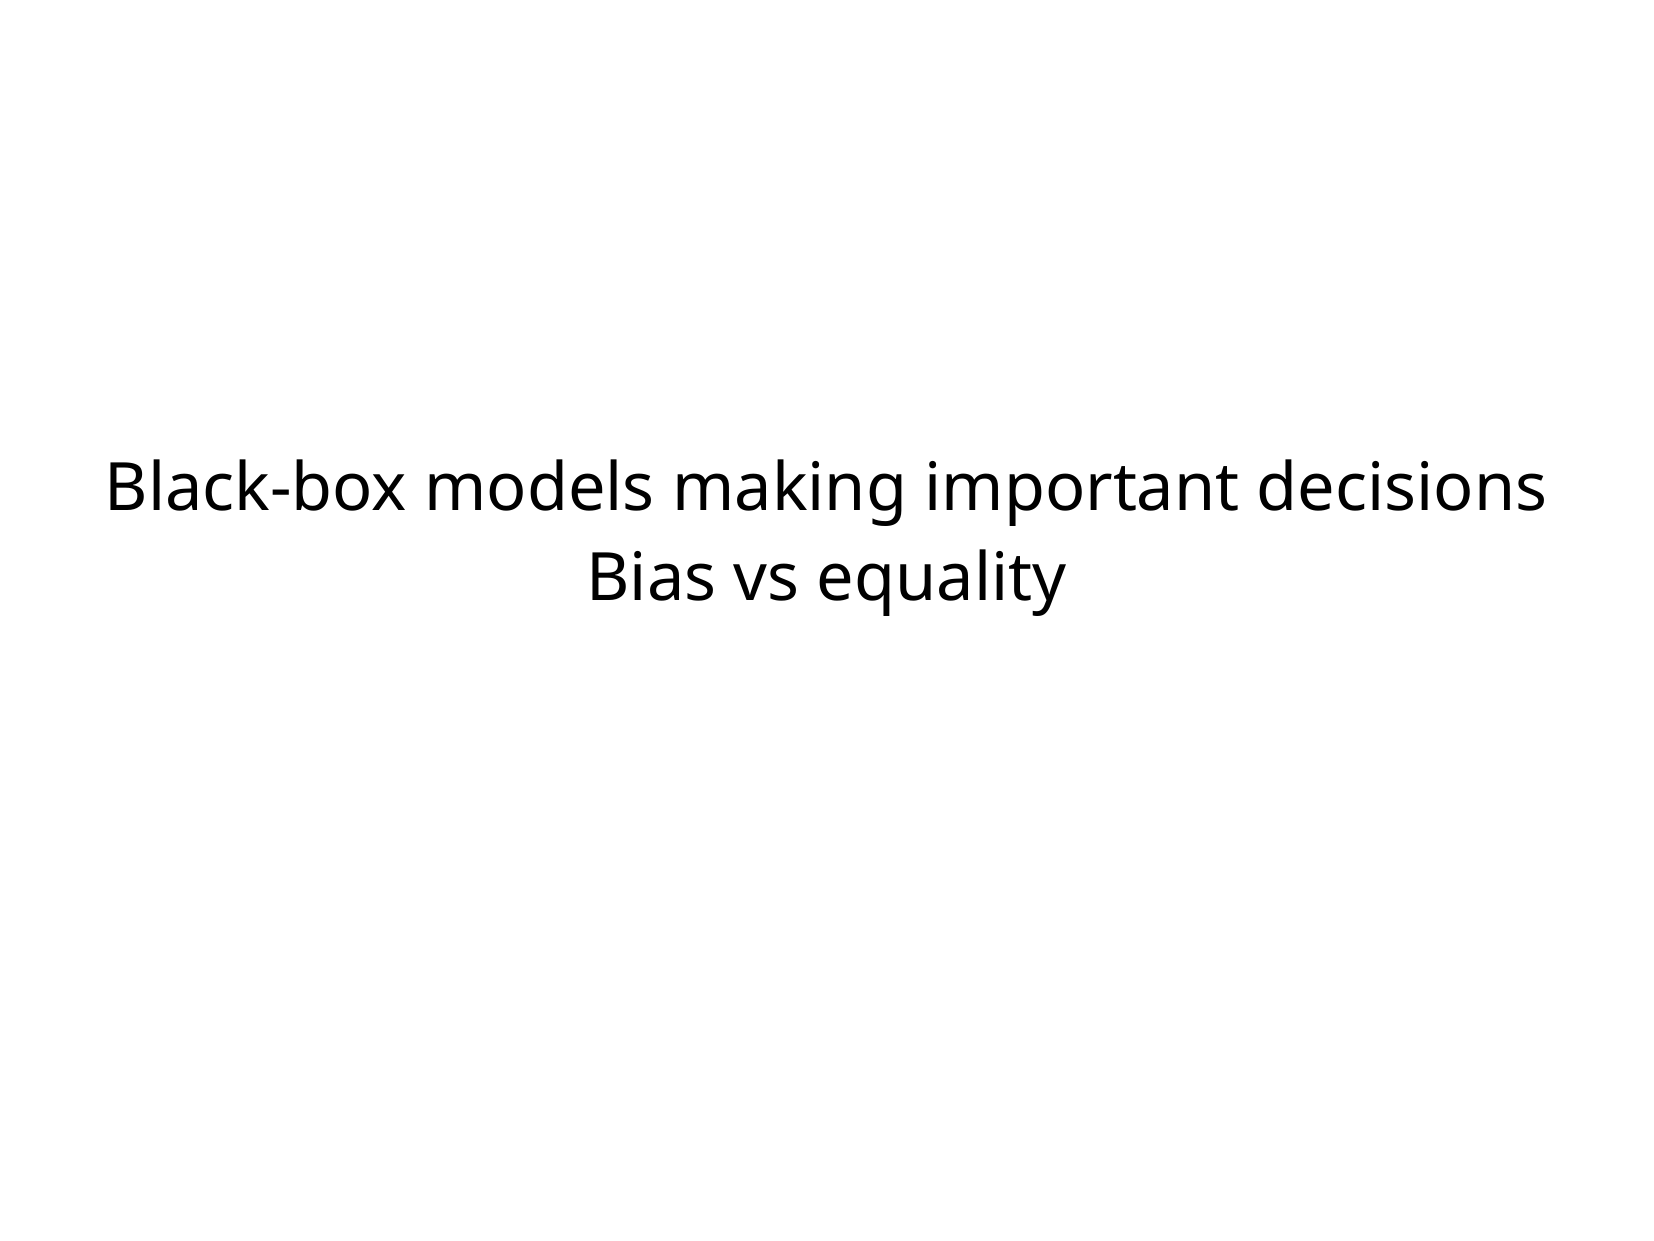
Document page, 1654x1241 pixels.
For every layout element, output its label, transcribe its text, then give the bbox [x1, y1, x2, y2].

subtitle Black-box models making important decisions Bias vs equality [82, 49, 1571, 1010]
